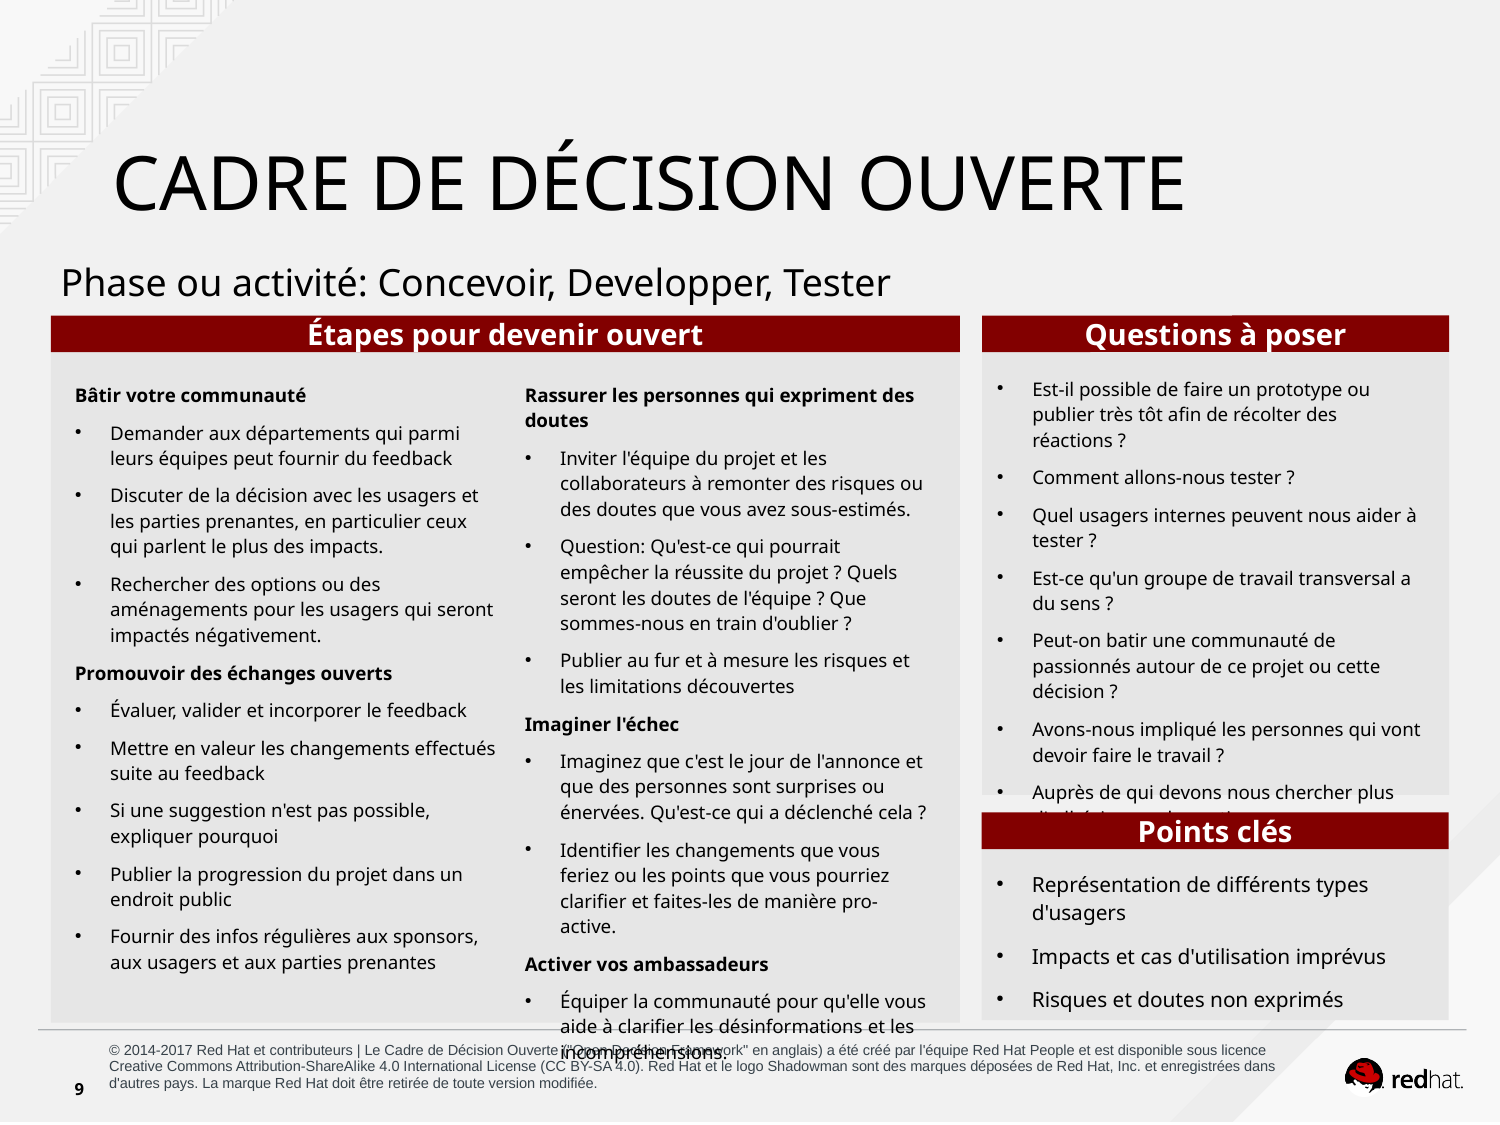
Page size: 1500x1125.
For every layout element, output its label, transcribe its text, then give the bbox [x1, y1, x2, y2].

text_box Questions à poser [1096, 315, 1450, 352]
text_box Est-il possible de faire un prototype ou publier très tôt afin de récolter des réactions ? Comment allons-nous tester ? Quel usagers internes peuvent nous aider à tester ? Est-ce qu'un groupe de travail transversal a du sens ? Peut-on batir une communauté de passionnés autour de ce projet ou cette décision ? Avons-nous impliqué les personnes qui vont devoir faire le travail ? Auprès de qui devons nous chercher plus d'adhésion ou de soutien. [982, 352, 1450, 795]
text_box Phase ou activité: Concevoir, Developper, Tester [45, 249, 1096, 360]
text_box Points clés [981, 812, 1449, 850]
text_box Rassurer les personnes qui expriment des doutes Inviter l'équipe du projet et les collaborateurs à remonter des risques ou des doutes que vous avez sous-estimés. Question: Qu'est-ce qui pourrait empêcher la réussite du projet ? Quels seront les doutes de l'équipe ? Que sommes-nous en train d'oublier ? Publier au fur et à mesure les risques et les limitations découvertes Imaginer l'échec Imaginez que c'est le jour de l'annonce et que des personnes sont surprises ou énervées. Qu'est-ce qui a déclenché cela ? Identifier les changements que vous feriez ou les points que vous pourriez clarifier et faites-les de manière pro-active. Activer vos ambassadeurs Équiper la communauté pour qu'elle vous aide à clarifier les désinformations et les incompréhensions. [510, 375, 946, 1014]
title Cadre de Décision Ouverte [112, 0, 1388, 233]
text_box [50, 360, 960, 1023]
text_box Représentation de différents types d'usagers Impacts et cas d'utilisation imprévus Risques et doutes non exprimés [981, 850, 1449, 1021]
picture [0, 0, 1500, 1122]
text_box Bâtir votre communauté Demander aux départements qui parmi leurs équipes peut fournir du feedback Discuter de la décision avec les usagers et les parties prenantes, en particulier ceux qui parlent le plus des impacts. Rechercher des options ou des aménagements pour les usagers qui seront impactés négativement. Promouvoir des échanges ouverts Évaluer, valider et incorporer le feedback Mettre en valeur les changements effectués suite au feedback Si une suggestion n'est pas possible, expliquer pourquoi Publier la progression du projet dans un endroit public Fournir des infos régulières aux sponsors, aux usagers et aux parties prenantes [60, 375, 510, 976]
